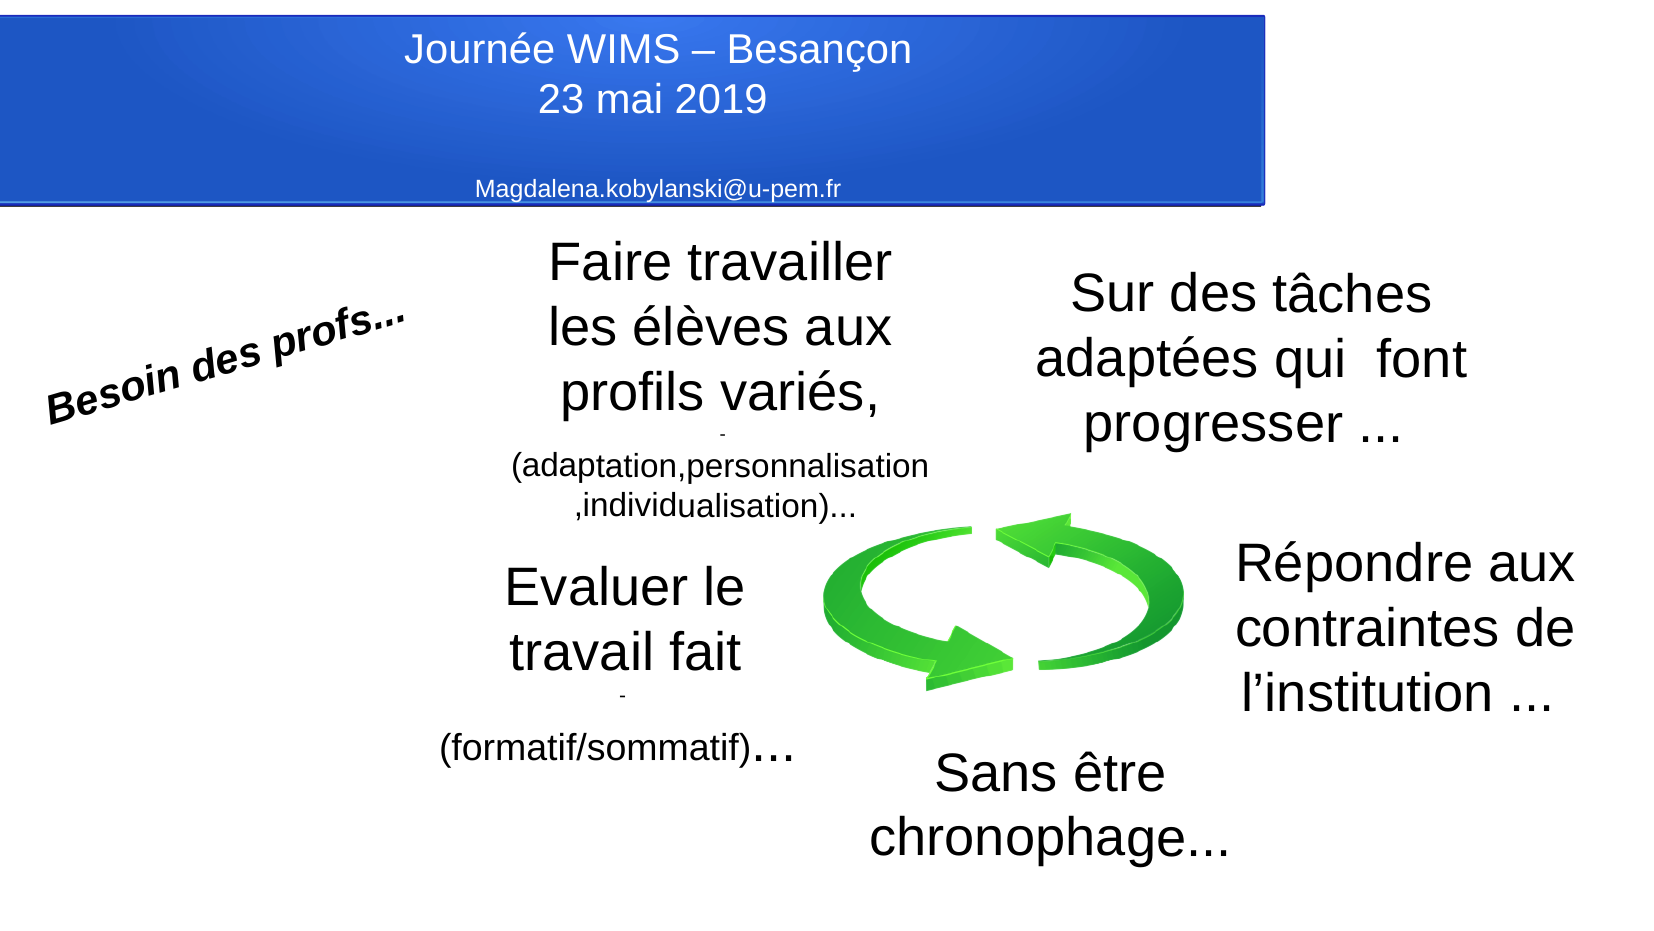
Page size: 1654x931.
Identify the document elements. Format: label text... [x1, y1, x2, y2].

text_box Répondre aux contraintes de l’institution ... [1205, 507, 1607, 743]
picture [0, 13, 1269, 211]
text_box Besoin des profs... [0, 193, 470, 517]
text_box Sur des tâches adaptées qui font progresser ... [1026, 236, 1477, 475]
text_box Evaluer le travail fait - (formatif/sommatif)... [425, 544, 826, 780]
text_box Sans être chronophage... [850, 685, 1252, 920]
picture [816, 507, 1189, 694]
text_box Journée WIMS – Besançon 23 mai 2019 Magdalena.kobylanski@u-pem.fr [82, 28, 1235, 196]
text_box Faire travailler les élèves aux profils variés, - (adaptation,personnalisation,individualisation)... [508, 236, 933, 515]
